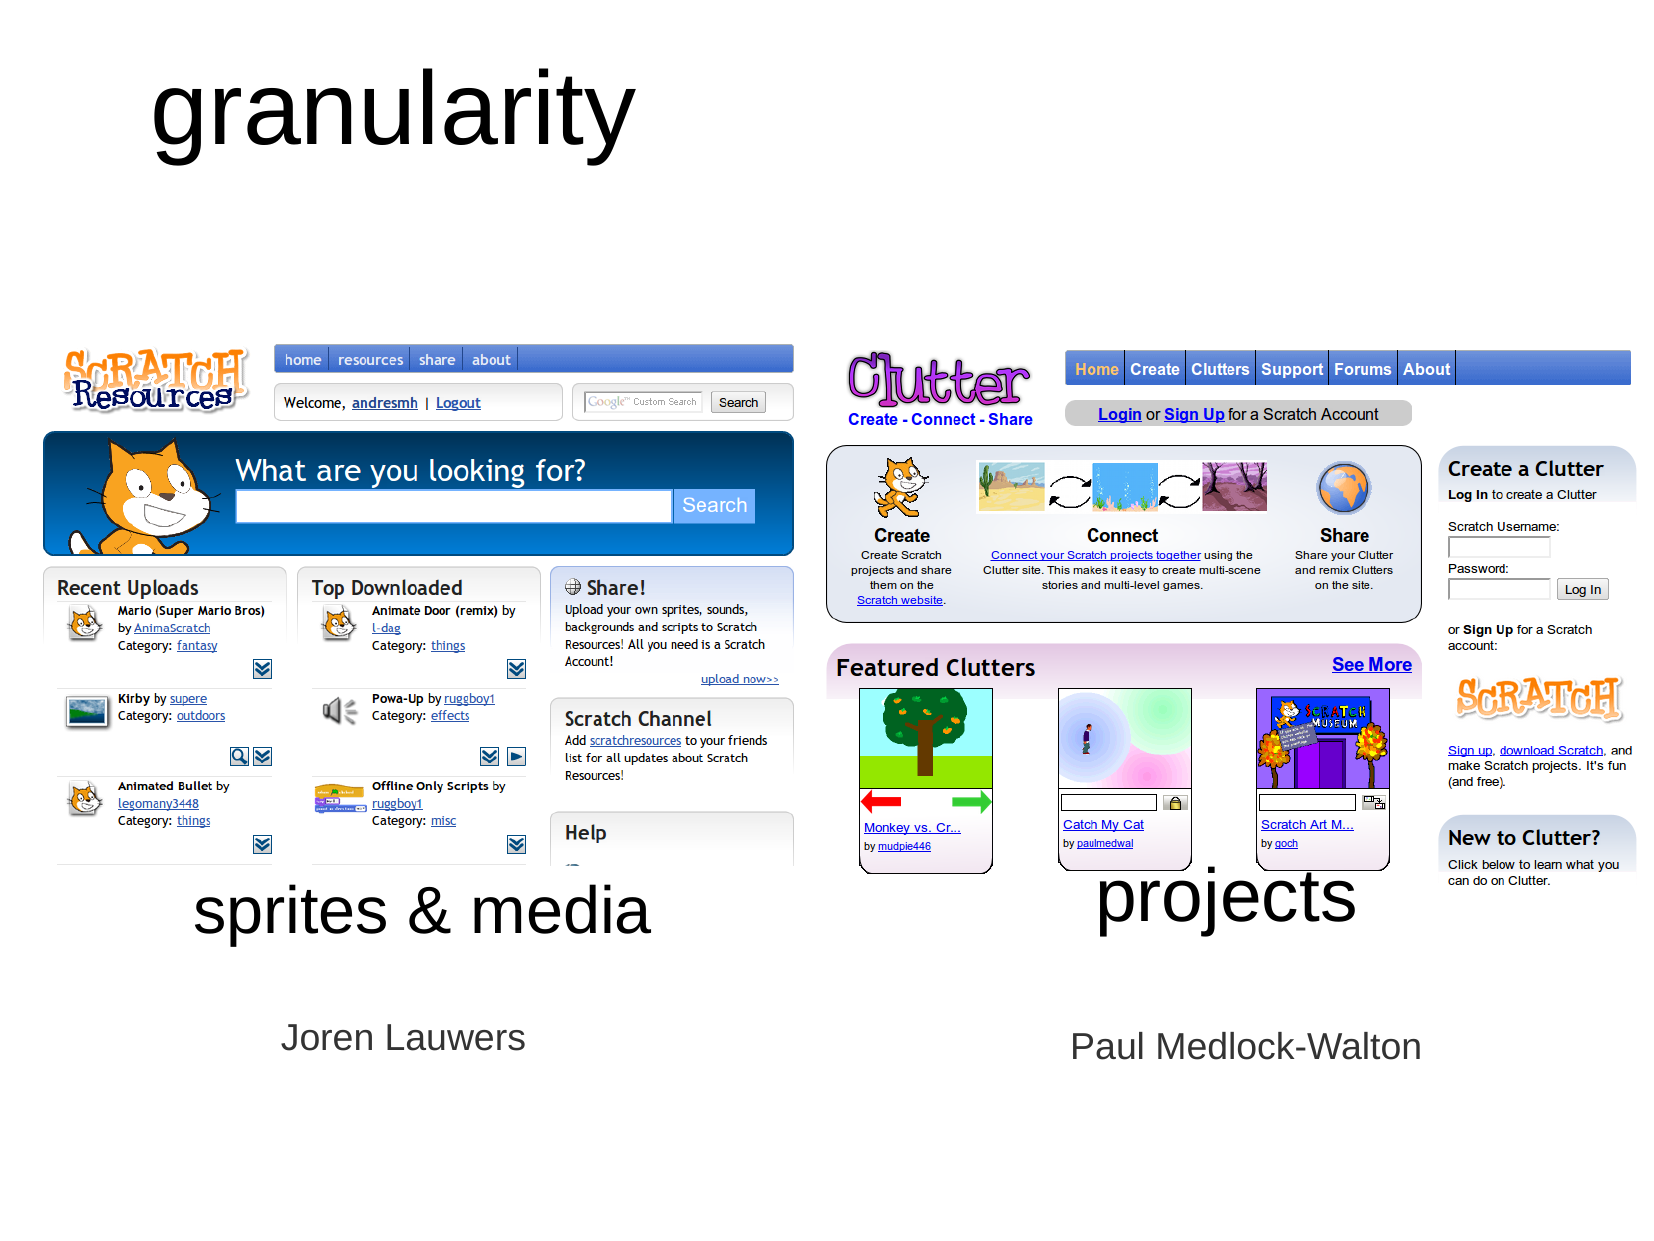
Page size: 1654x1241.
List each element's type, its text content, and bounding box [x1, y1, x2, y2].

text_box Paul Medlock-Walton [991, 1019, 1501, 1076]
picture [29, 339, 803, 866]
text_box sprites & media [39, 867, 807, 957]
text_box projects [842, 847, 1611, 946]
text_box granularity [135, 44, 1516, 176]
picture [818, 346, 1639, 891]
text_box Joren Lauwers [148, 1009, 659, 1066]
